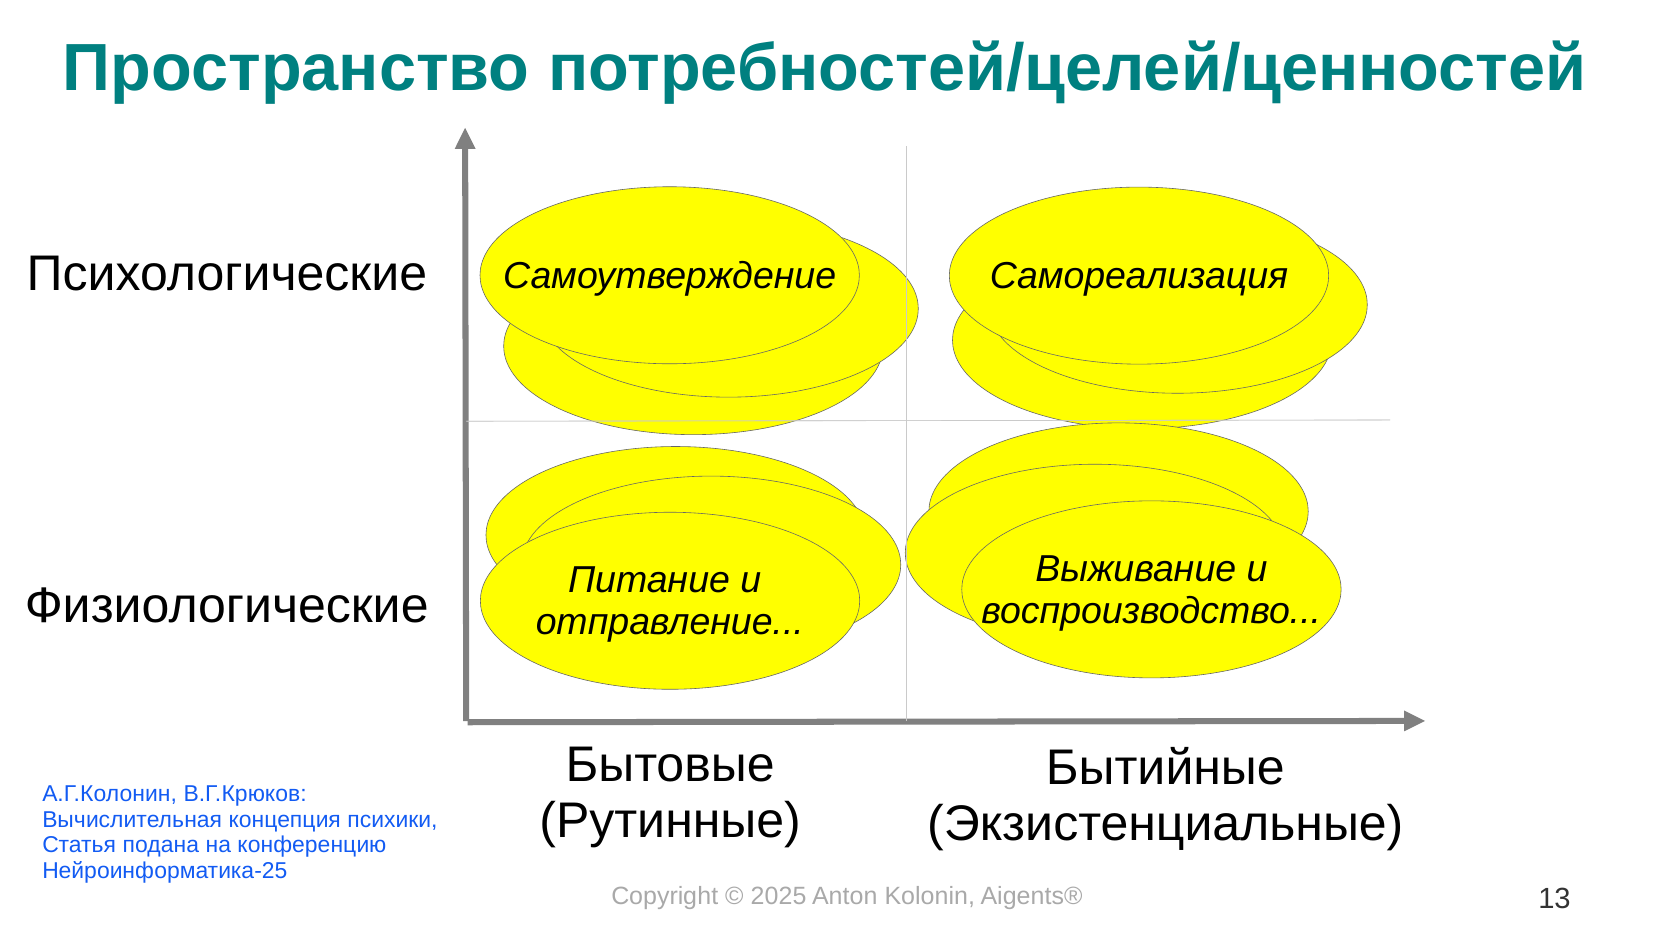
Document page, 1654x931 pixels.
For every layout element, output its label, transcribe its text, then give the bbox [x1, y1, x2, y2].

text_box Питание и отправление... [480, 512, 860, 690]
text_box [485, 446, 901, 623]
text_box А.Г.Колонин, В.Г.Крюков: Вычислительная концепция психики, Статья подана на конференцию Нейроинформатика-25 [27, 773, 453, 891]
text_box Бытийные (Экзистенциальные) [912, 731, 1419, 858]
text_box Пространство потребностей/целей/ценностей [0, 0, 1652, 138]
text_box Самоутверждение [480, 186, 860, 364]
text_box [907, 421, 1309, 621]
text_box Выживание и воспроизводство... [961, 500, 1342, 678]
text_box [952, 244, 1368, 420]
text_box Физиологические [10, 567, 444, 643]
text_box [503, 237, 906, 420]
text_box [907, 278, 919, 339]
text_box Бытовые (Рутинные) [524, 729, 816, 856]
text_box Психологические [11, 235, 442, 311]
text_box Самореализация [949, 187, 1329, 365]
text_box [595, 422, 791, 435]
